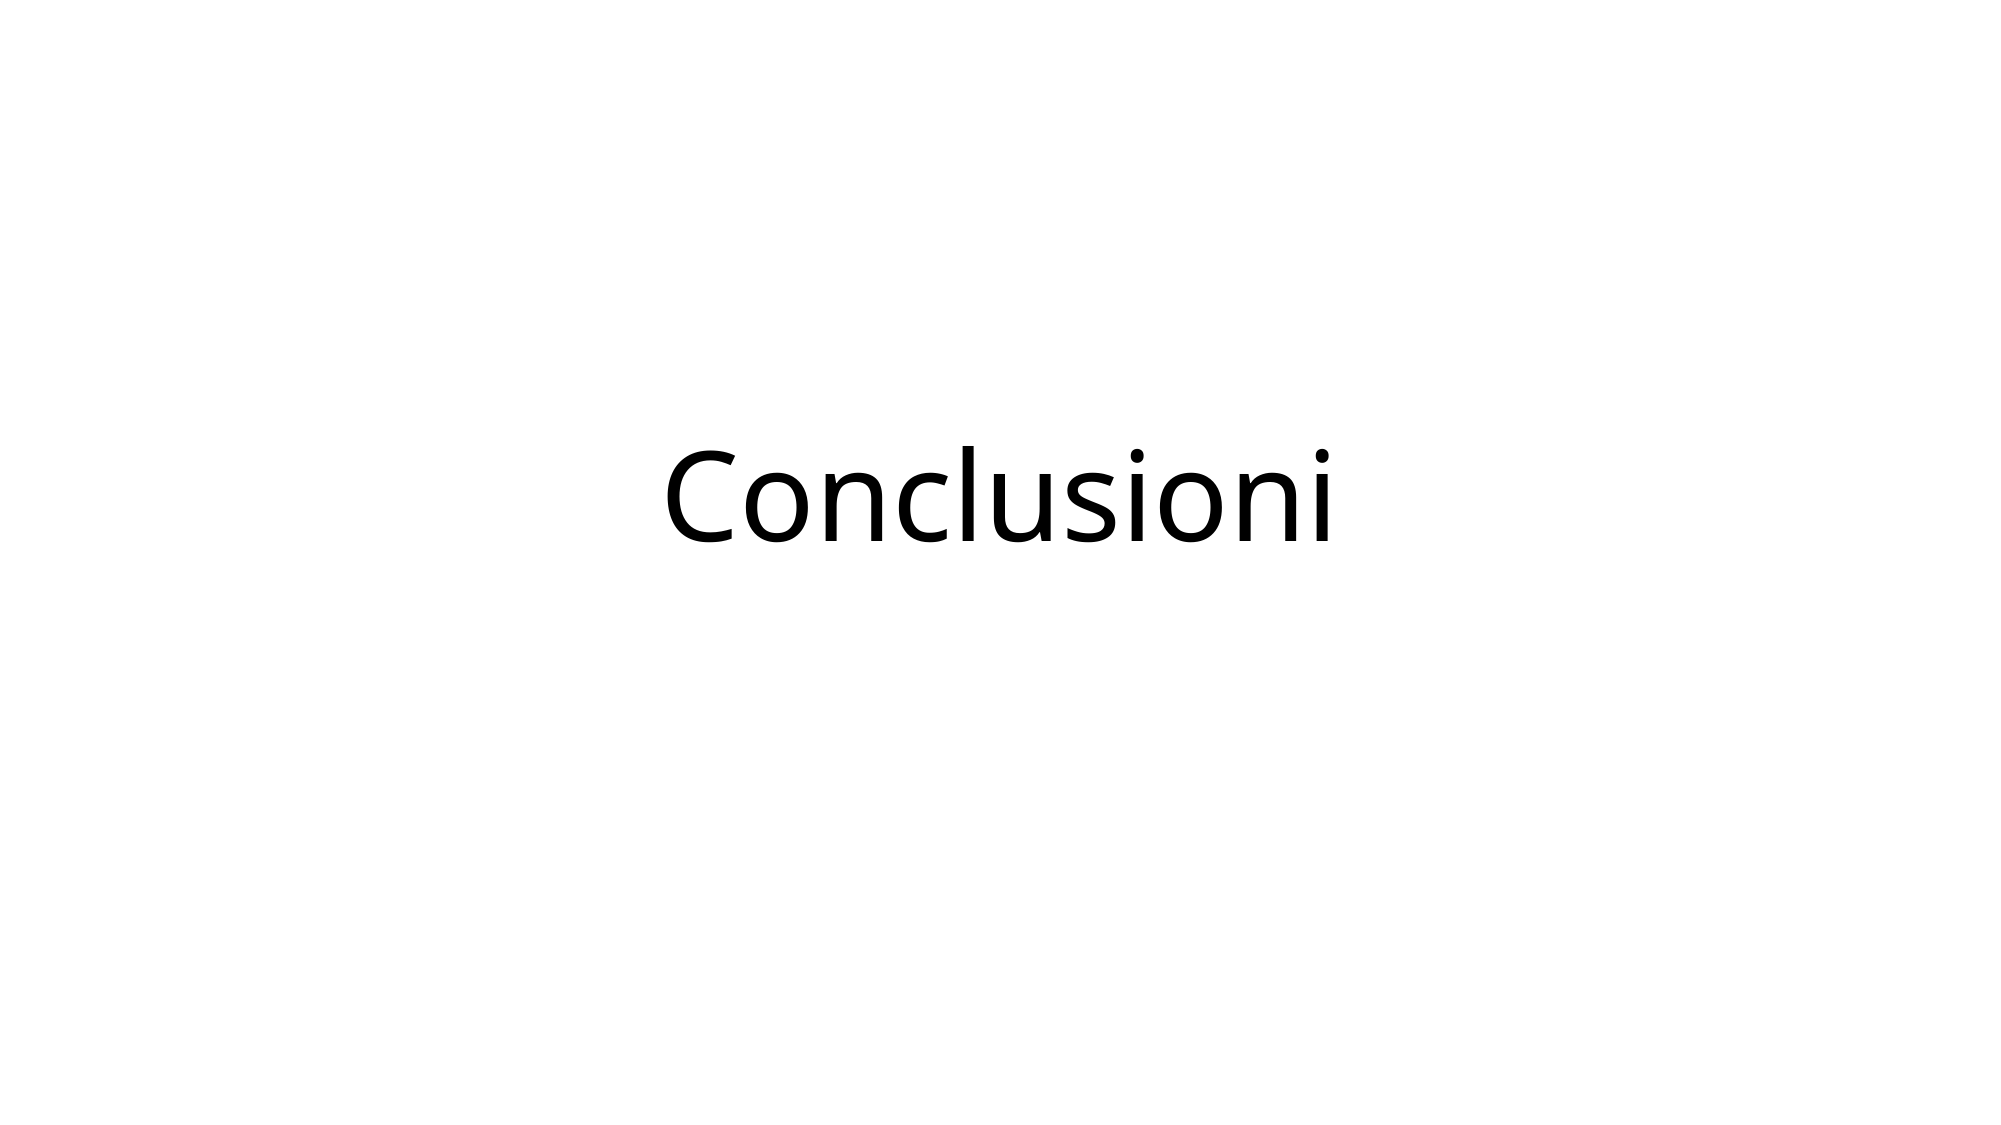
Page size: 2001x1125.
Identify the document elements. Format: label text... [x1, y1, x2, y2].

title Conclusioni [249, 184, 1750, 576]
